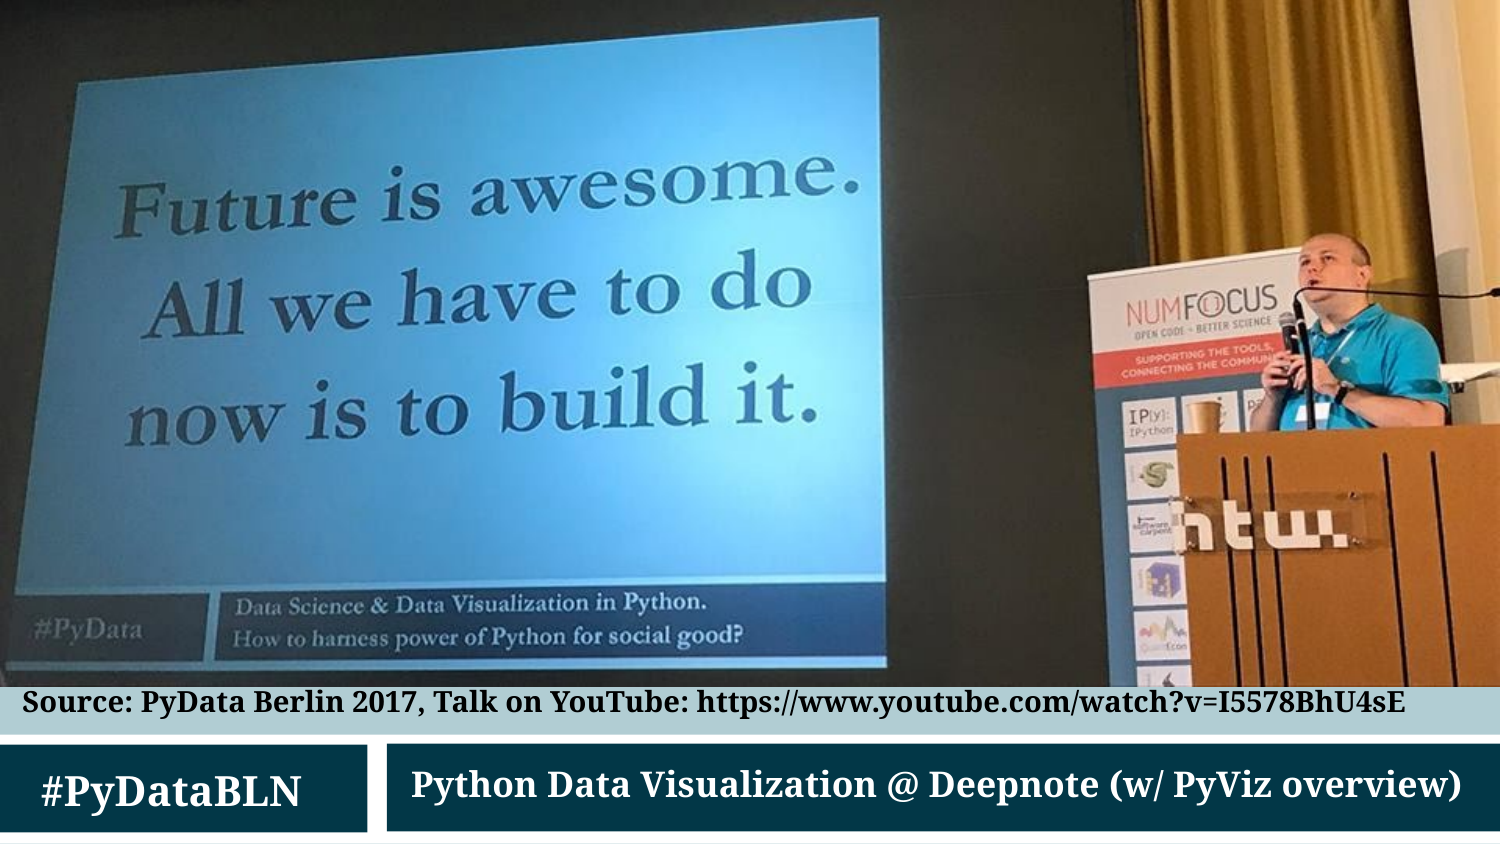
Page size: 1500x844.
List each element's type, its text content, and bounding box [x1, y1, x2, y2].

text_box Python Data Visualization @ Deepnote (w/ PyViz overview) [400, 740, 1500, 826]
text_box Source: PyData Berlin 2017, Talk on YouTube: https://www.youtube.com/watch?v=I5578BhU4sE [11, 677, 1482, 732]
picture [0, 0, 1500, 687]
text_box #PyDataBLN [29, 758, 349, 819]
